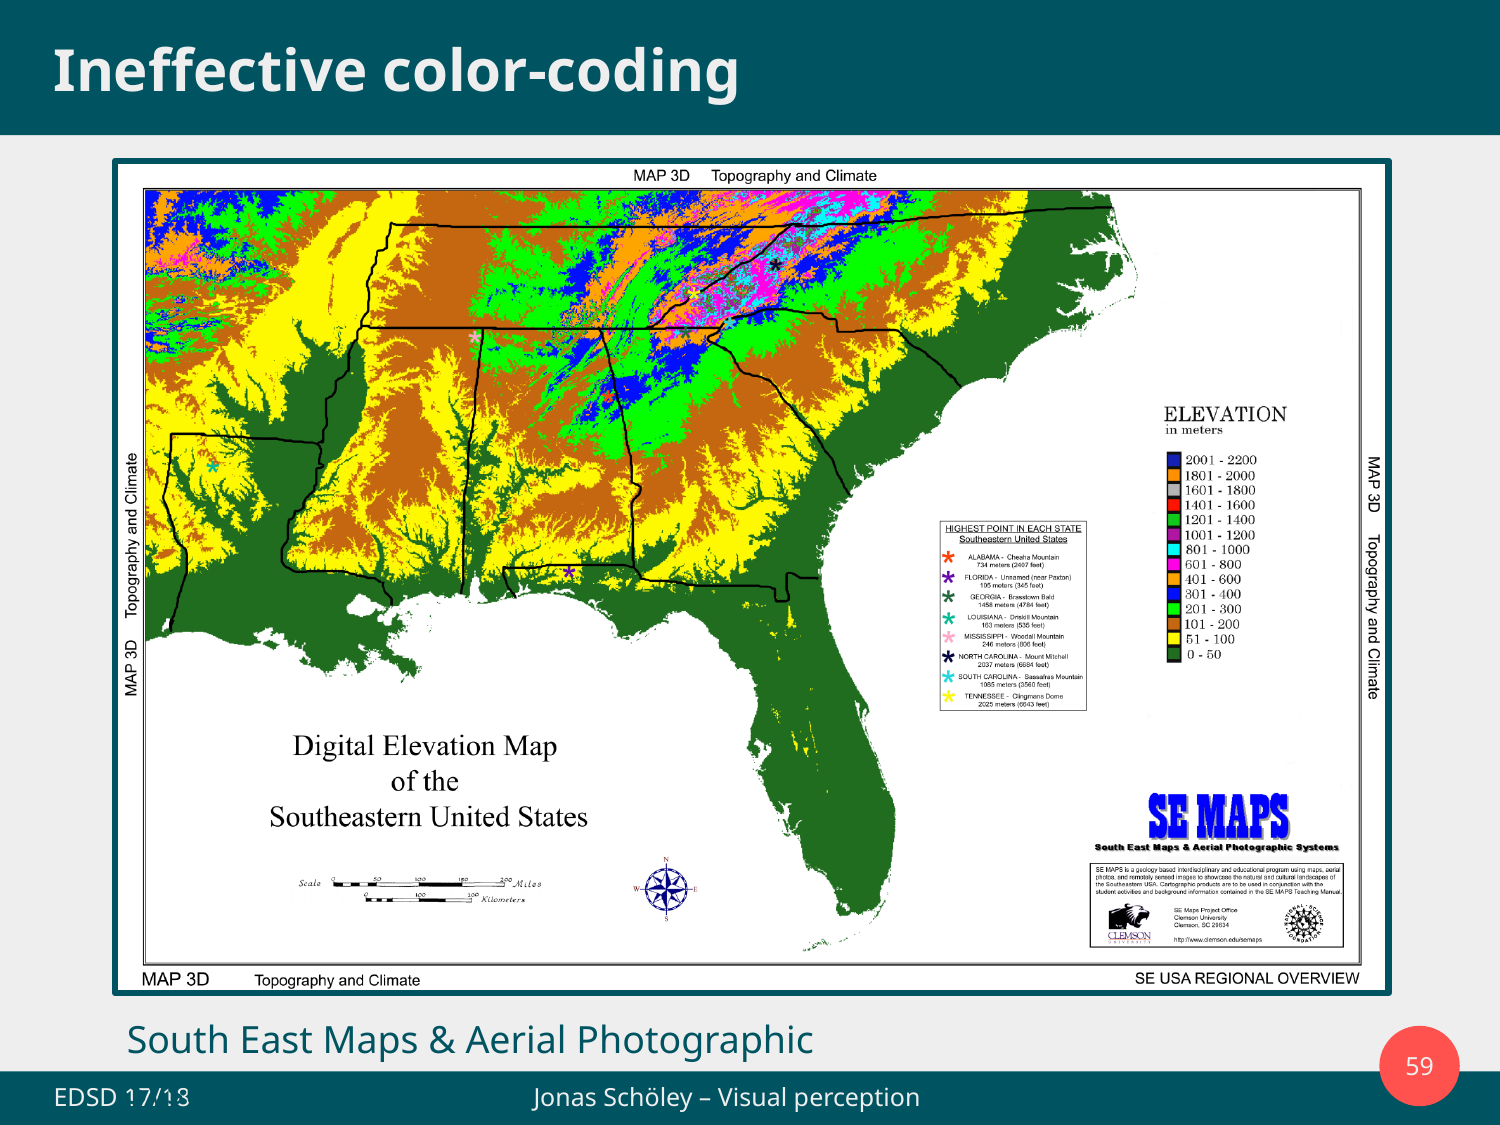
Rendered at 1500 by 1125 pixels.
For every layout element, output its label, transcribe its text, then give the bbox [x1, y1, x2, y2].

text_box South East Maps & Aerial Photographic Systems. [112, 1006, 878, 1071]
picture [118, 163, 1386, 991]
title Ineffective color-coding [53, 0, 1447, 141]
